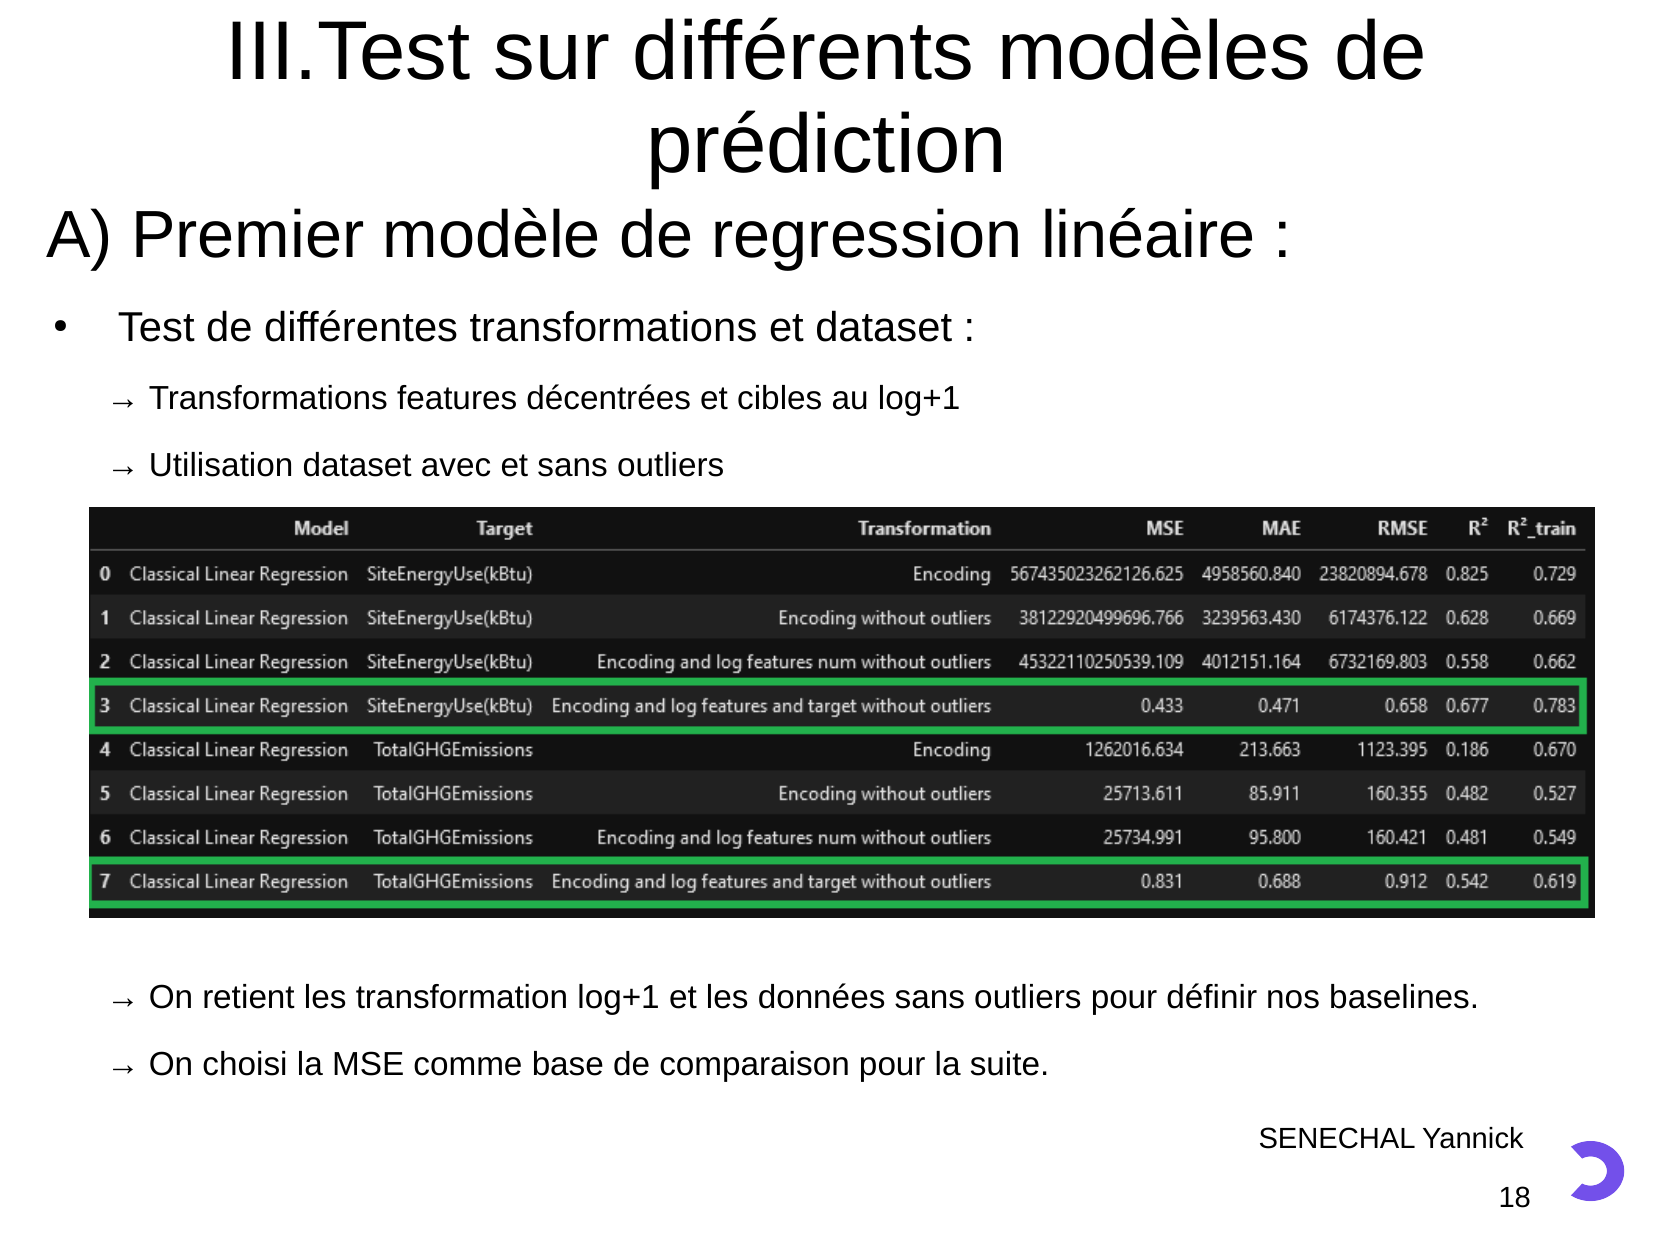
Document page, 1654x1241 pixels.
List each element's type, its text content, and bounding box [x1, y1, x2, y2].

title III.Test sur différents modèles de prédiction [82, 0, 1571, 201]
list A) Premier modèle de regression linéaire : [0, 197, 1464, 1016]
picture [1539, 1125, 1642, 1217]
picture [89, 507, 1595, 918]
list Test de différentes transformations et dataset : → Transformations features décentrées et cibles au log+1 → Utilisation dataset avec et sans outliers → On retient les transformation log+1 et les données sans outliers pour définir nos baselines. → On choisi la MSE comme base de comparaison pour la suite. [35, 303, 1524, 1241]
